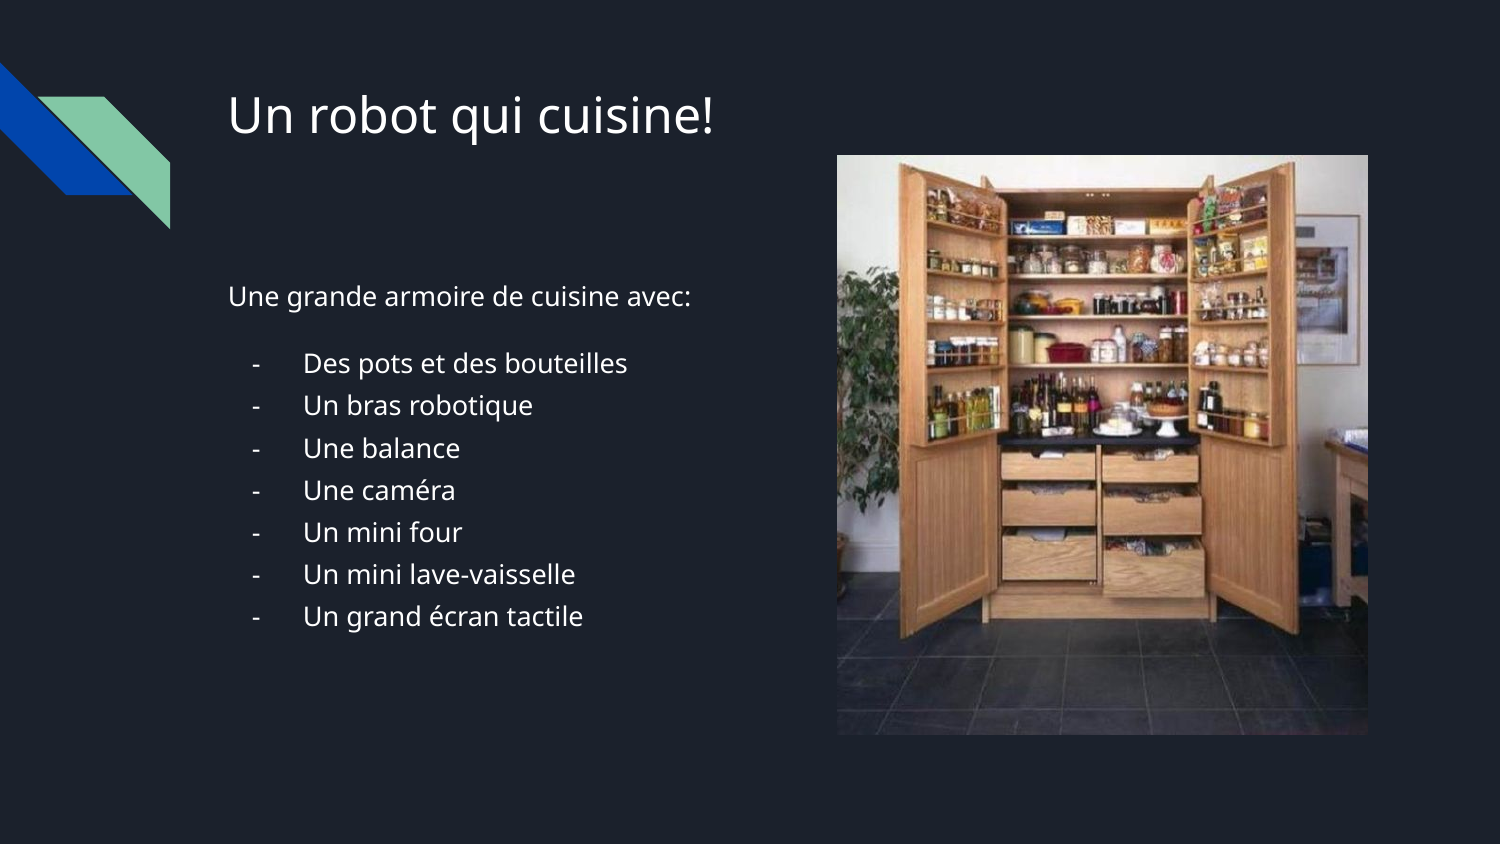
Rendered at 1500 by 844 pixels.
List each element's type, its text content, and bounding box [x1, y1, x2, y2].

list Une grande armoire de cuisine avec: Des pots et des bouteilles Un bras robotique Une balance Une caméra Un mini four Un mini lave-vaisselle Un grand écran tactile [212, 257, 798, 721]
title Un robot qui cuisine! [212, 64, 1368, 215]
picture [837, 155, 1368, 735]
